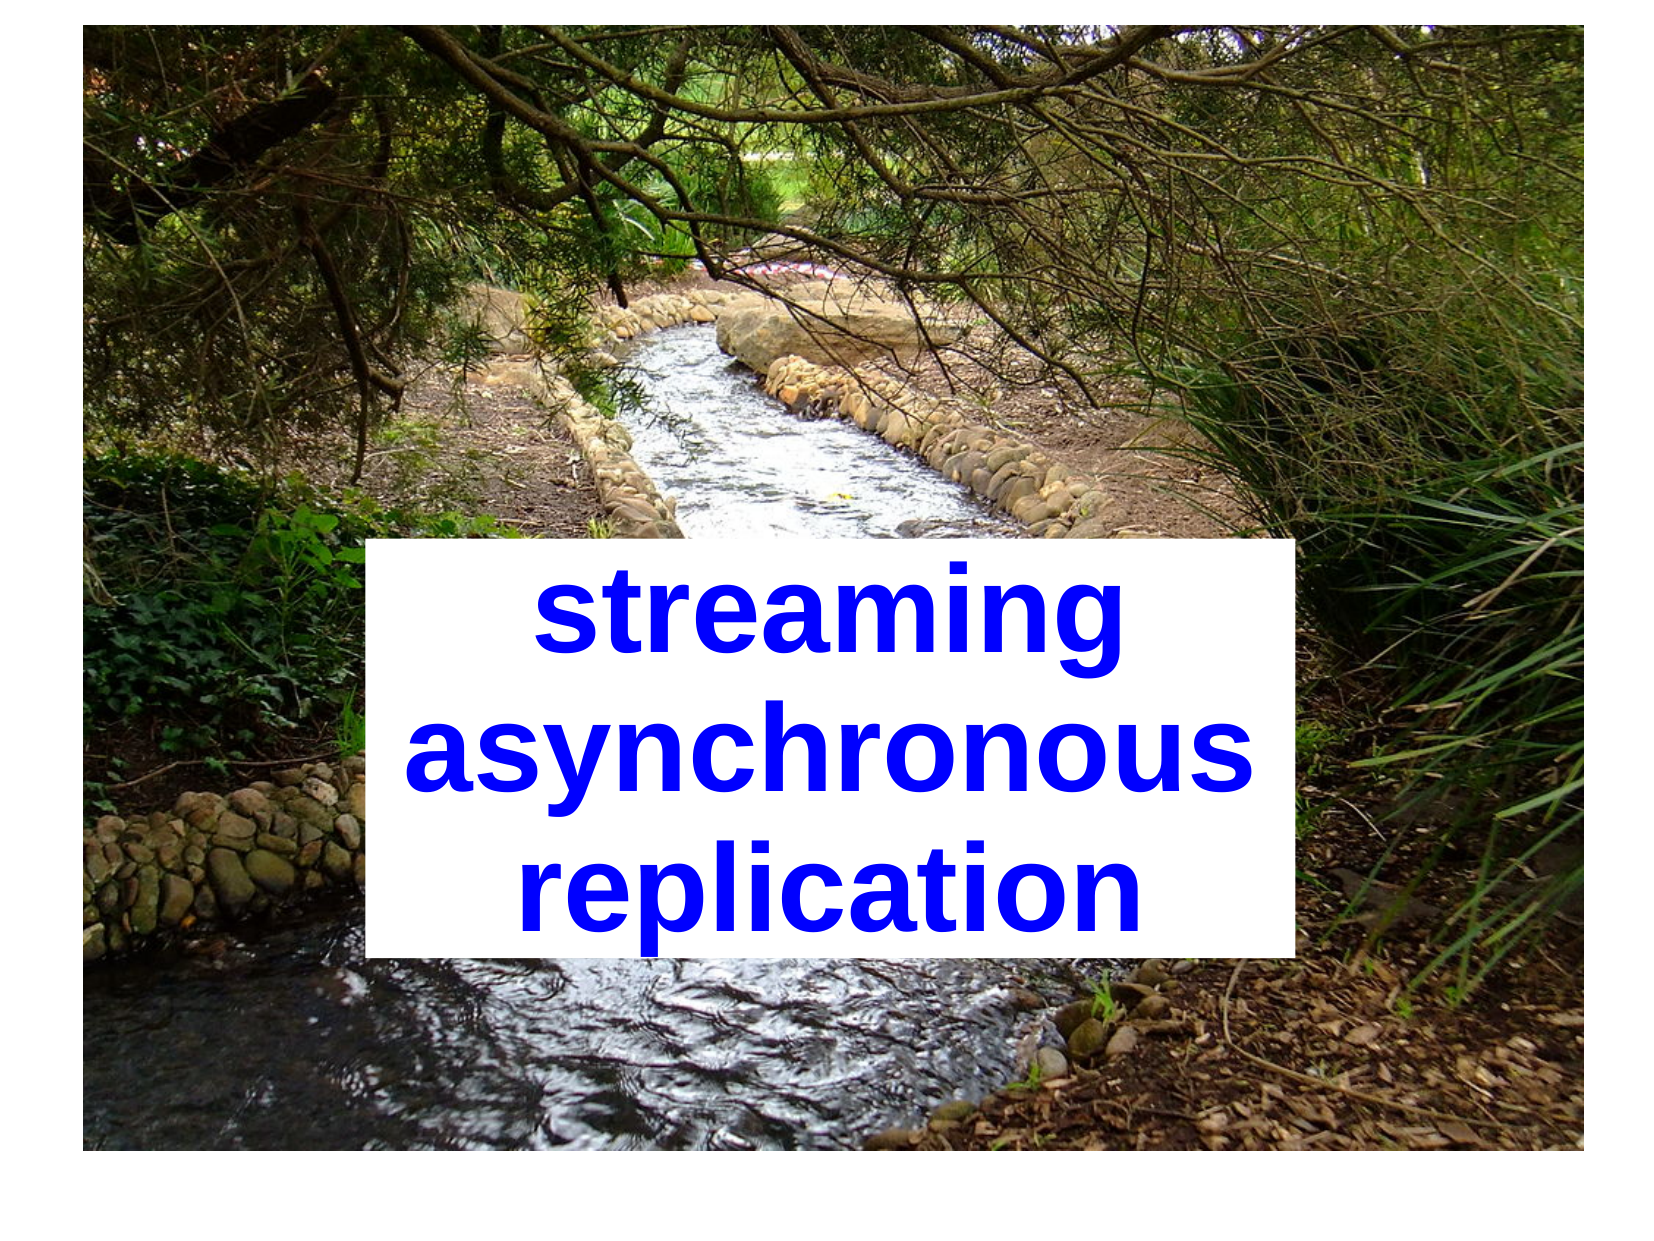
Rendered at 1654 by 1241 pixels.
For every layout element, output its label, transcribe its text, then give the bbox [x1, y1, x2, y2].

title streaming asynchronous replication [365, 538, 1296, 959]
picture [83, 25, 1584, 1151]
